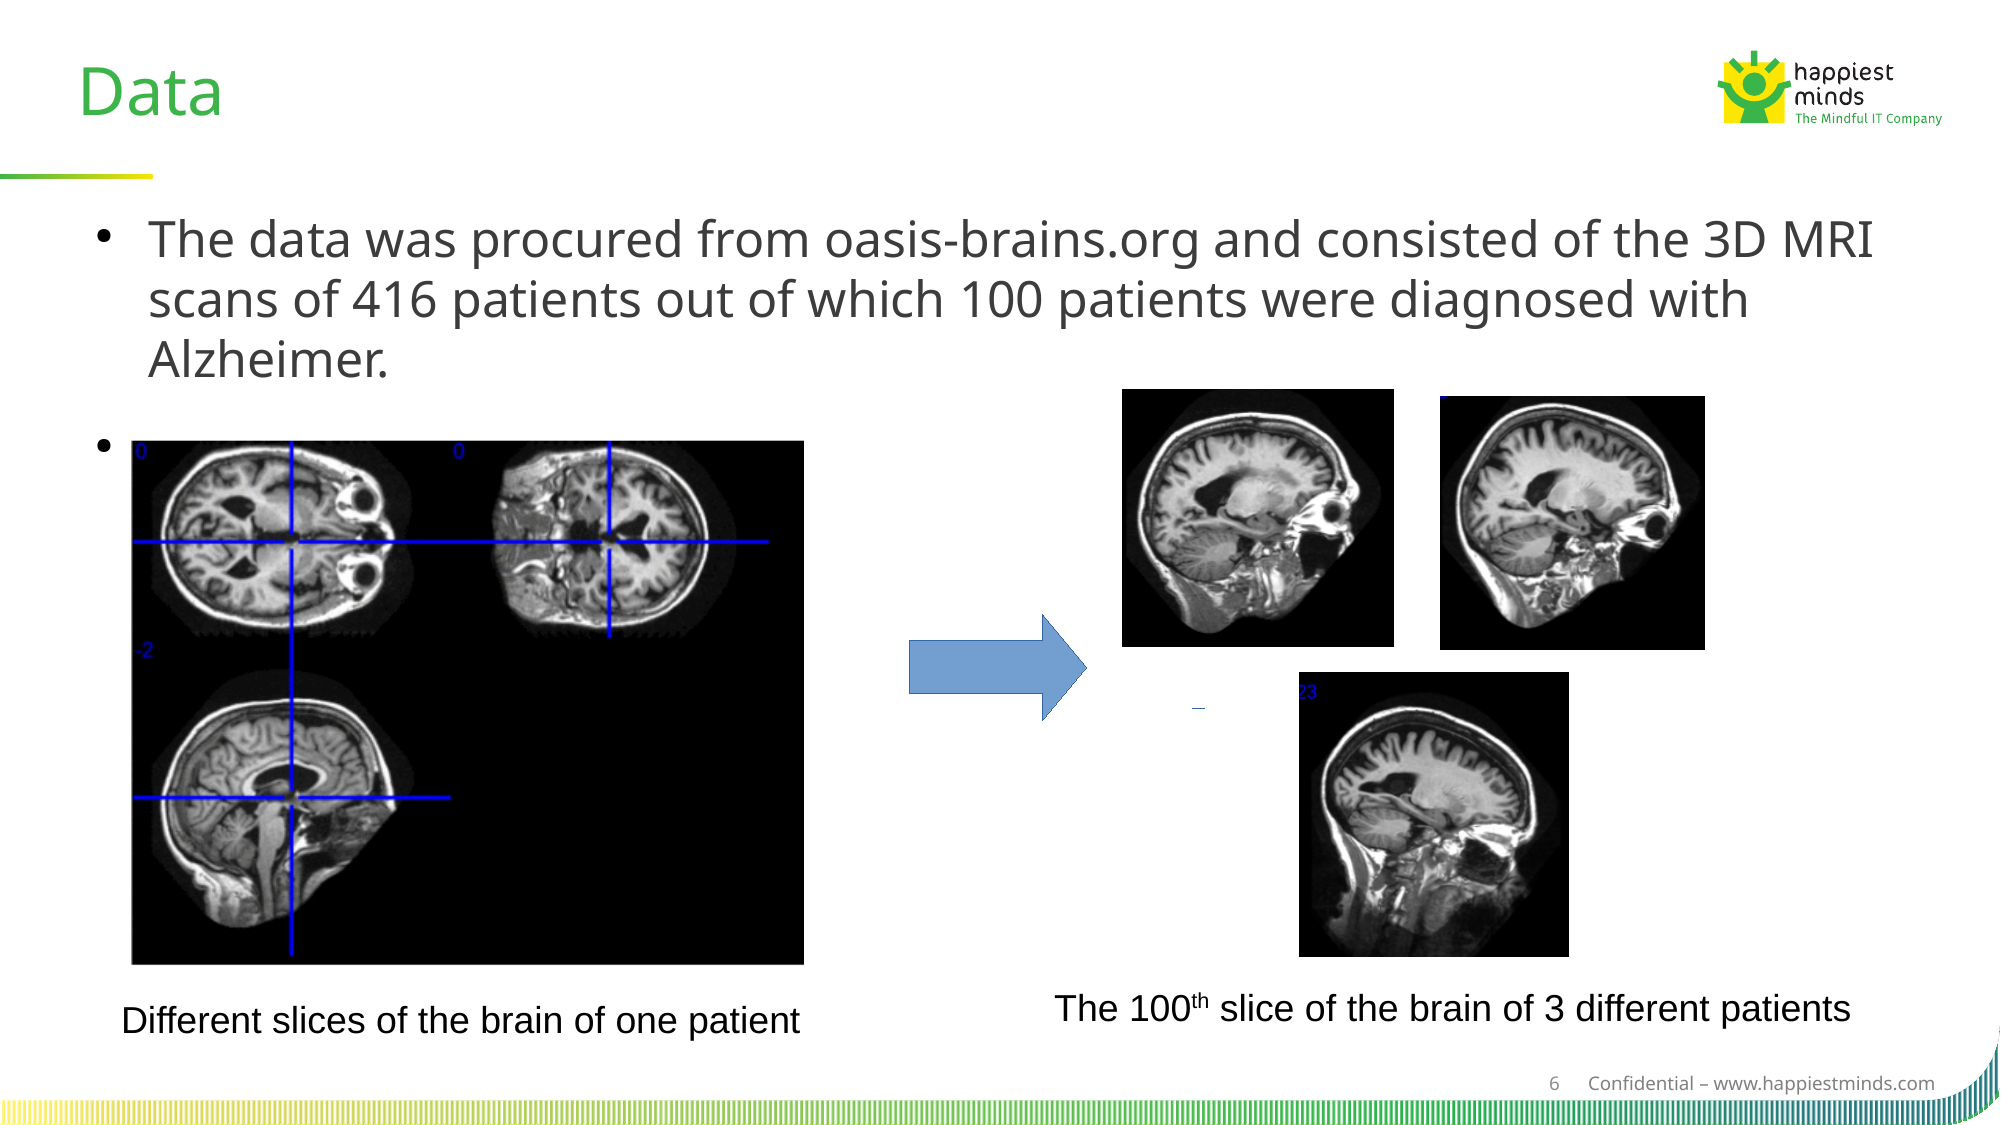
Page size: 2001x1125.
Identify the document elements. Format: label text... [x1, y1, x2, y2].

text_box [909, 614, 1087, 721]
list Data [62, 12, 1528, 166]
picture [131, 436, 804, 970]
text_box The 100th slice of the brain of 3 different patients [1039, 980, 1878, 1081]
picture [1122, 389, 1394, 647]
picture [1440, 396, 1705, 650]
text_box Different slices of the brain of one patient [106, 992, 886, 1049]
slide_number <number> [1124, 1081, 1575, 1115]
list The data was procured from oasis-brains.org and consisted of the 3D MRI scans of 416 patients out of which 100 patients were diagnosed with Alzheimer. [62, 200, 1938, 1029]
picture [0, 985, 2000, 1125]
picture [1299, 672, 1569, 957]
